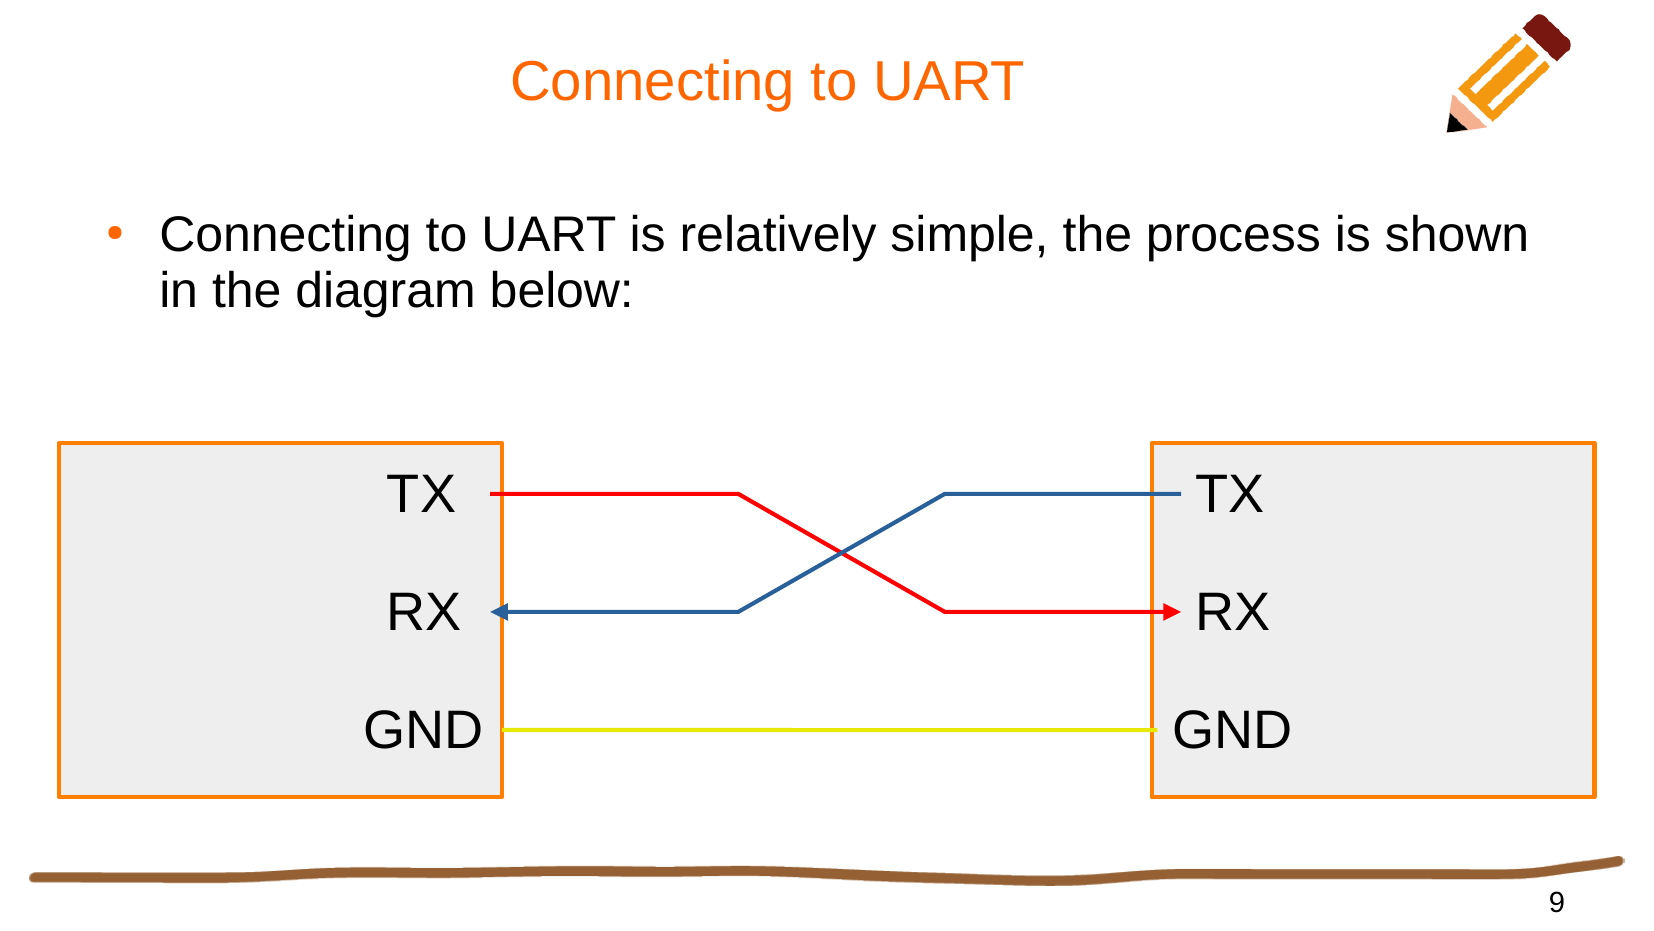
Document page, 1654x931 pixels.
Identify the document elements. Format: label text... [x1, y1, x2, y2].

text_box GND [1157, 692, 1335, 768]
text_box RX [1181, 574, 1300, 650]
text_box GND [348, 692, 502, 768]
text_box RX [372, 574, 491, 650]
text_box TX [1181, 456, 1300, 532]
picture [29, 856, 1625, 886]
text_box [59, 442, 502, 798]
picture [1446, 14, 1571, 133]
text_box [1151, 442, 1595, 798]
text_box TX [372, 456, 491, 532]
title Connecting to UART [88, 29, 1447, 133]
list Connecting to UART is relatively simple, the process is shown in the diagram below: [88, 206, 1565, 355]
